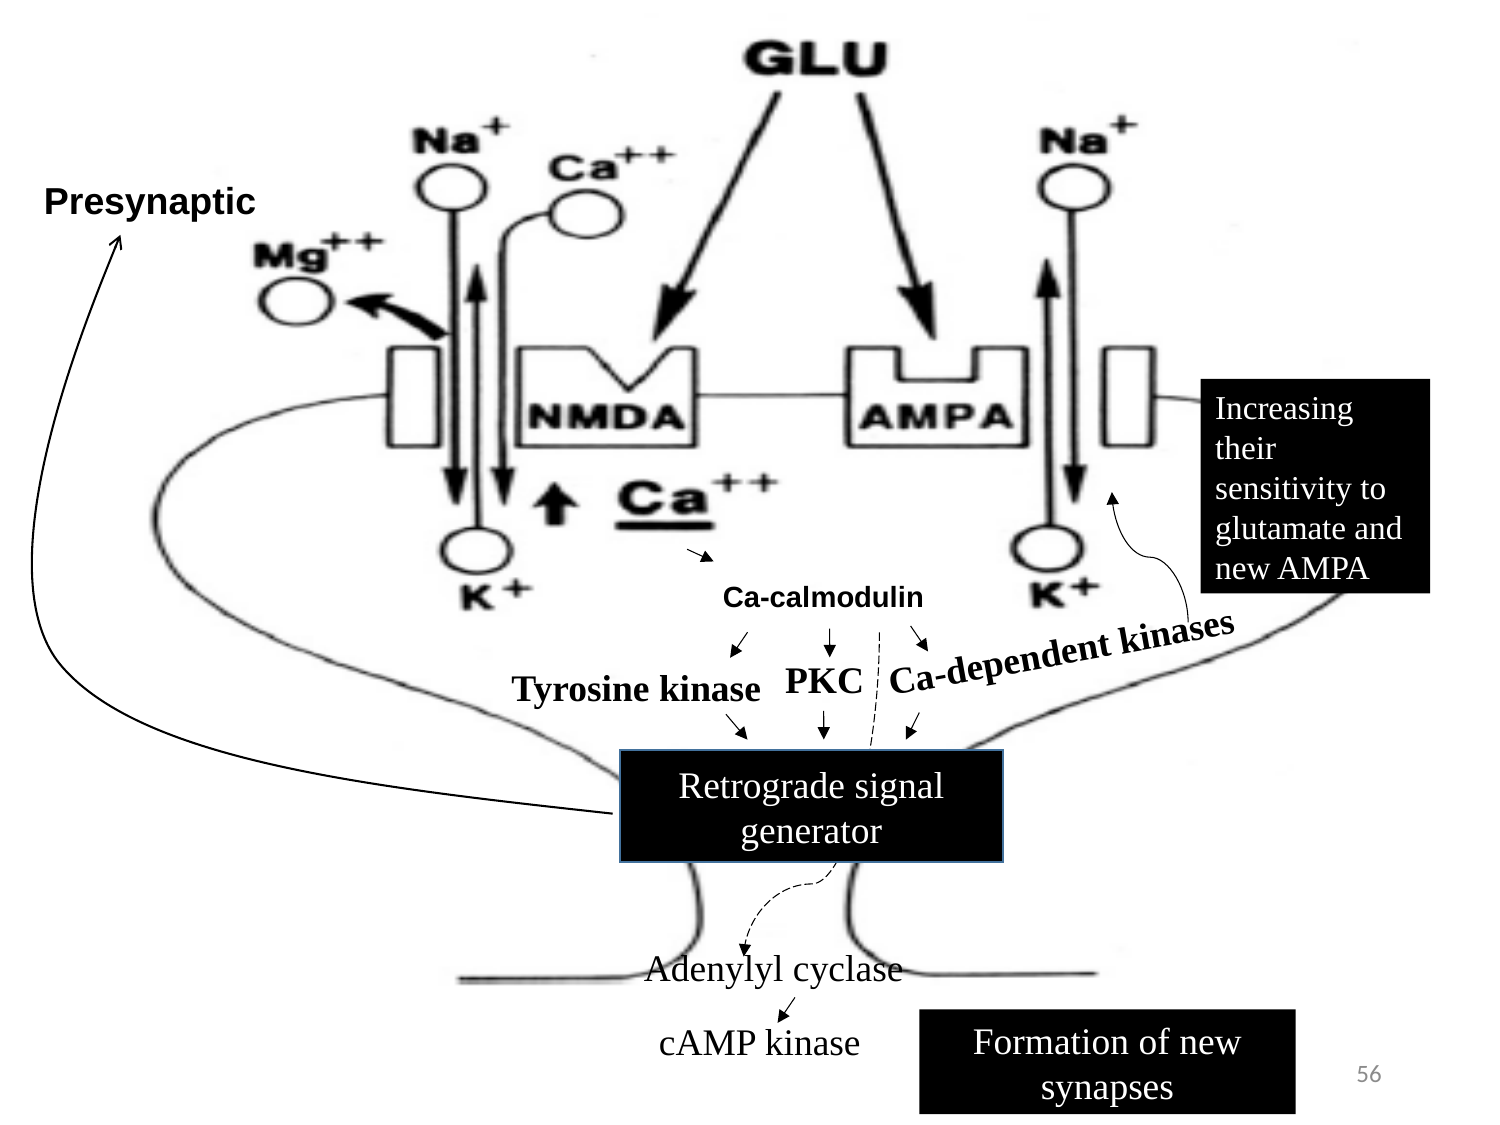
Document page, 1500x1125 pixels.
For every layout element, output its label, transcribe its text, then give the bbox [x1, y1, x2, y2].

text_box Ca-calmodulin [708, 570, 940, 621]
text_box PKC [760, 649, 880, 709]
picture [85, 13, 1410, 988]
text_box Ca-dependent kinases [845, 593, 1286, 720]
text_box Adenylyl cyclase [629, 936, 920, 997]
text_box Tyrosine kinase [496, 656, 776, 717]
text_box Formation of new synapses [919, 1009, 1296, 1115]
text_box cAMP kinase [644, 1010, 876, 1071]
text_box Increasing their sensitivity to glutamate and new AMPA [1200, 378, 1431, 594]
text_box Retrograde signal generator [619, 750, 1004, 862]
text_box Presynaptic [18, 169, 282, 230]
